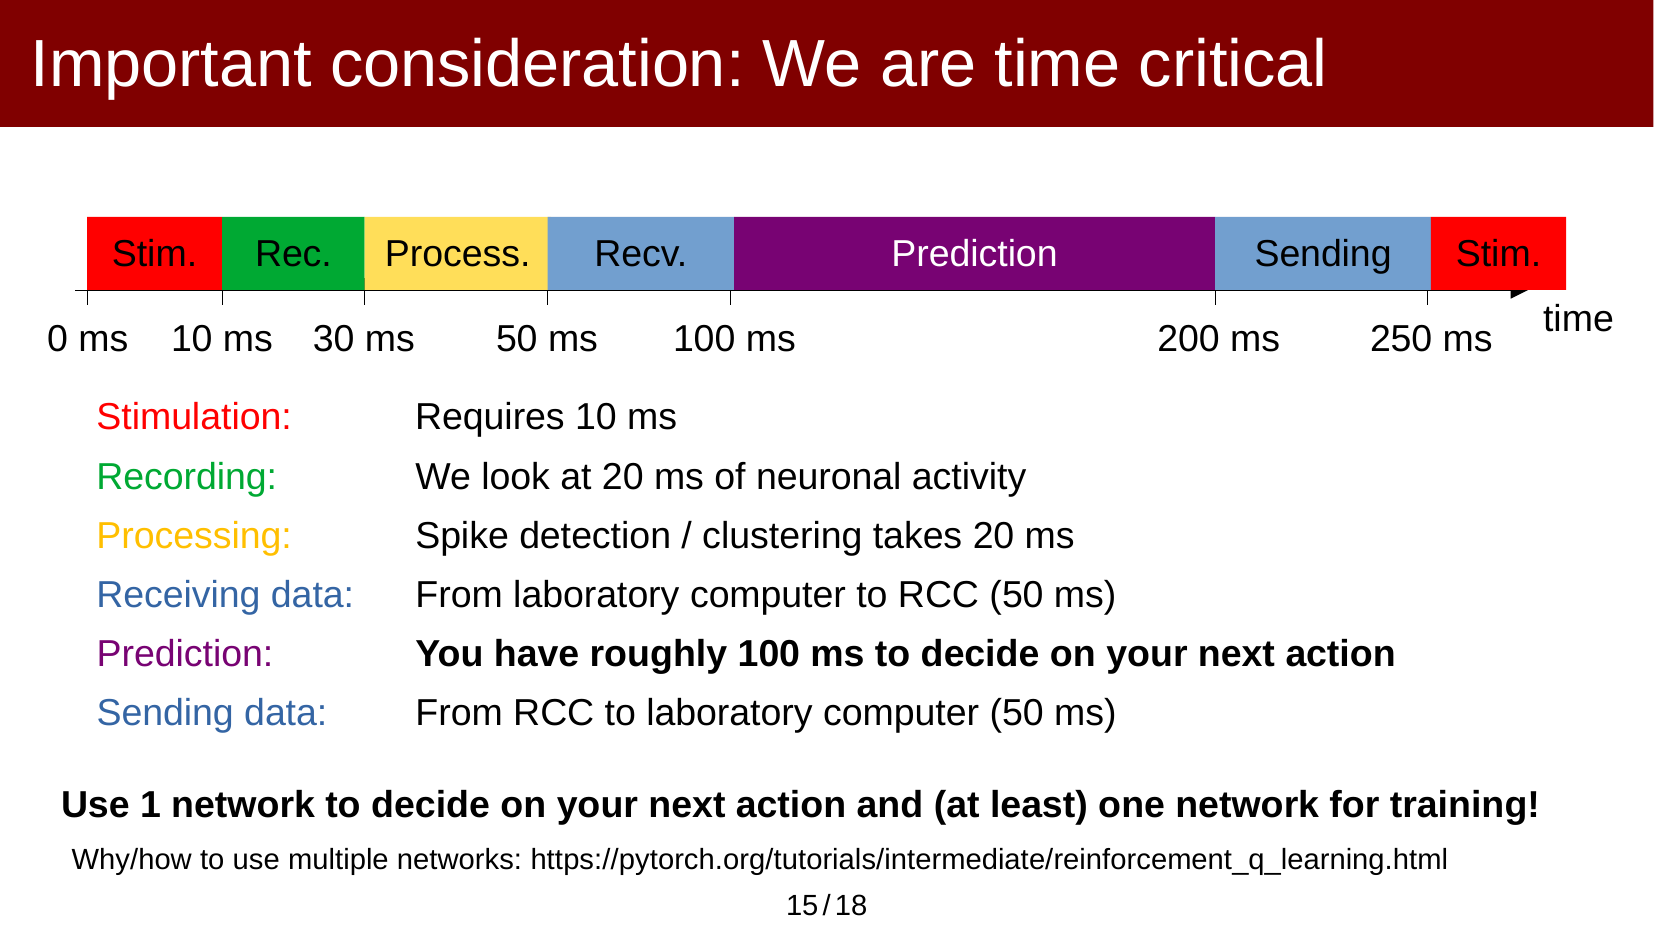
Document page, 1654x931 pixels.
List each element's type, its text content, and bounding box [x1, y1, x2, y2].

text_box Use 1 network to decide on your next action and (at least) one network for training! [46, 775, 1556, 833]
text_box Recv. [547, 216, 734, 290]
text_box Why/how to use multiple networks: https://pytorch.org/tutorials/intermediate/reinforcement_q_learning.html [56, 835, 1462, 883]
text_box 0 ms [32, 309, 144, 367]
text_box From RCC to laboratory computer (50 ms) [400, 683, 1372, 741]
text_box 10 ms [156, 309, 289, 367]
text_box 50 ms [481, 309, 613, 367]
text_box From laboratory computer to RCC (50 ms) [400, 565, 1372, 623]
text_box Requires 10 ms [400, 388, 1372, 446]
text_box Receiving data: [81, 565, 370, 623]
text_box 100 ms [658, 309, 812, 367]
text_box Spike detection / clustering takes 20 ms [400, 506, 1372, 564]
text_box You have roughly 100 ms to decide on your next action [400, 624, 1455, 724]
text_box Prediction: [81, 624, 289, 682]
text_box Process. [364, 216, 547, 290]
text_box Stimulation: [81, 388, 308, 446]
text_box Stim. [1430, 216, 1567, 290]
text_box Sending [1215, 216, 1430, 290]
text_box Prediction [734, 216, 1215, 290]
text_box Important consideration: We are time critical [15, 19, 1631, 109]
text_box 250 ms [1355, 309, 1508, 367]
text_box Stim. [87, 216, 222, 290]
text_box Recording: [81, 447, 293, 505]
text_box time [1528, 289, 1629, 347]
text_box Sending data: [81, 683, 343, 741]
text_box 200 ms [1142, 309, 1296, 367]
text_box We look at 20 ms of neuronal activity [400, 447, 1372, 505]
text_box [0, 0, 1654, 127]
text_box Rec. [222, 216, 364, 290]
text_box Processing: [81, 506, 308, 564]
text_box 30 ms [298, 309, 430, 367]
